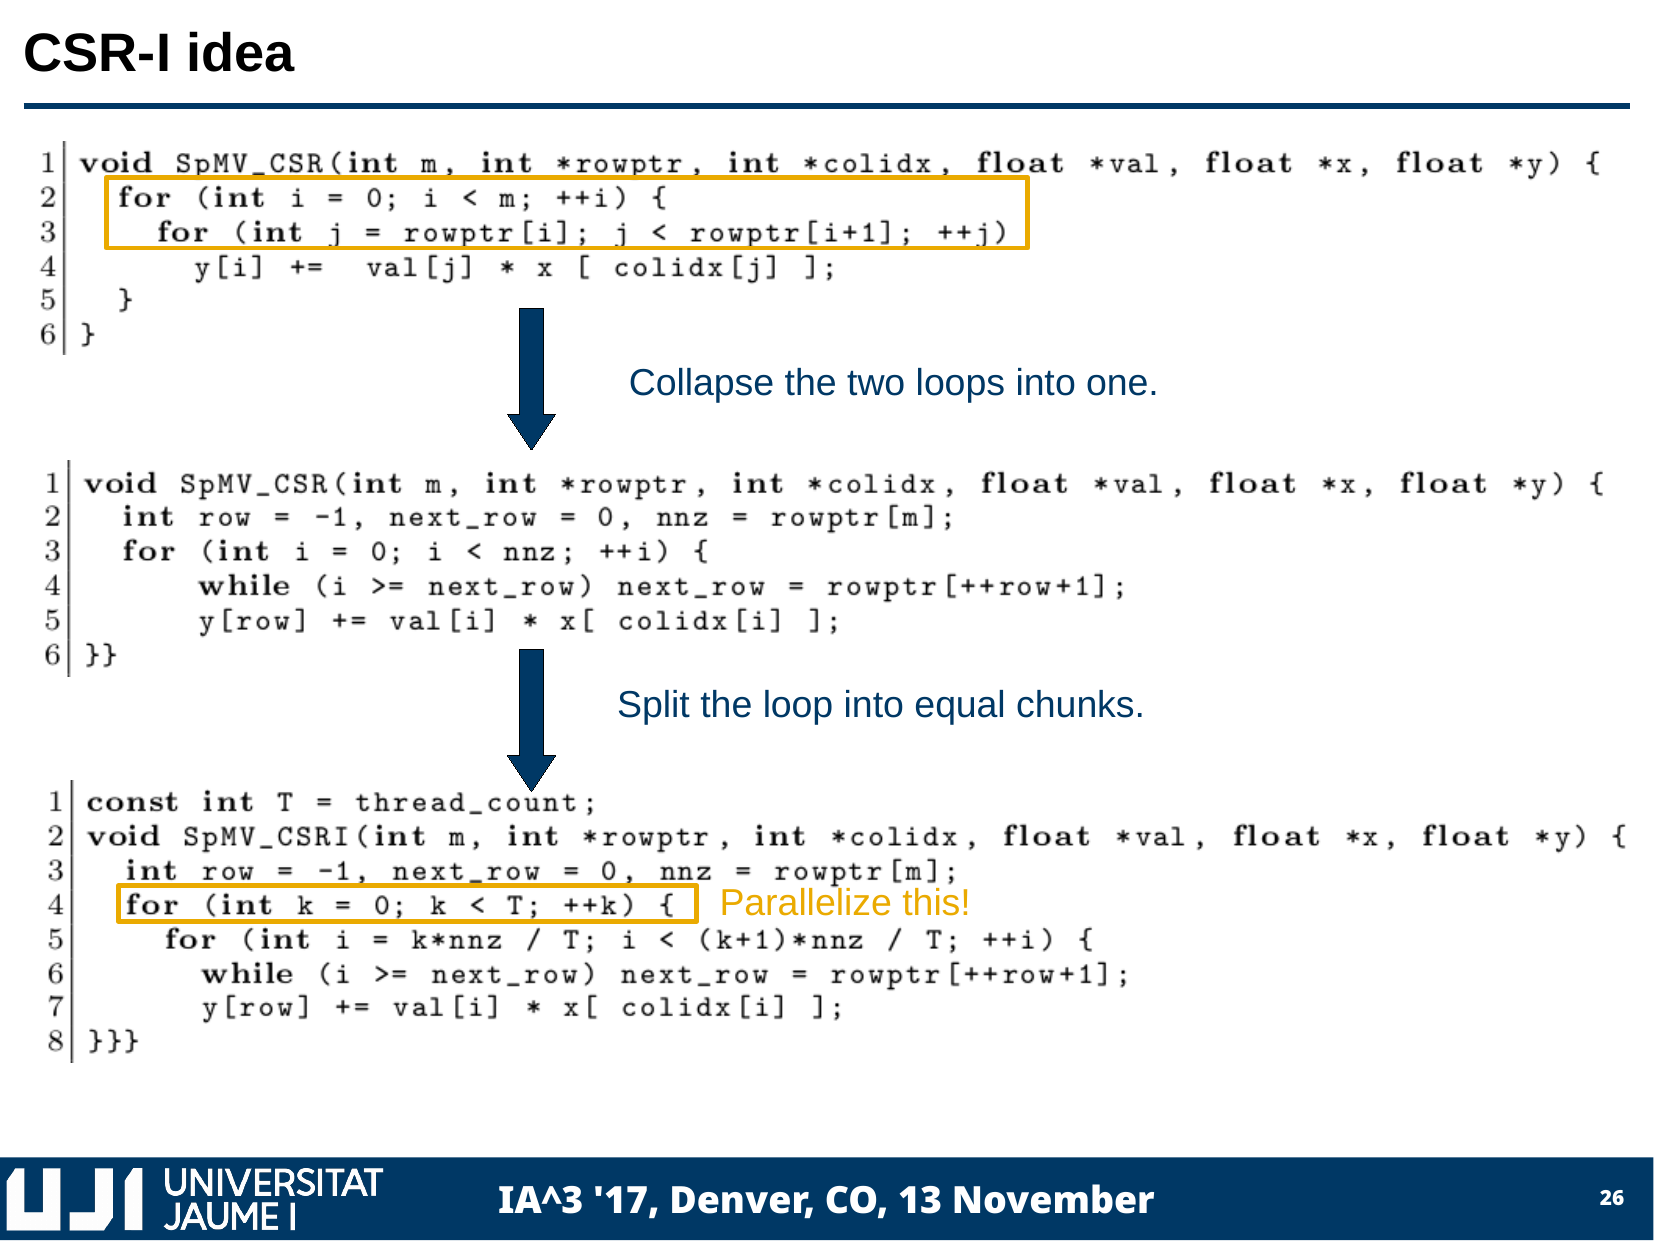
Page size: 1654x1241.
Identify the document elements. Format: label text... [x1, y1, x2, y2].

text_box Split the loop into equal chunks. [602, 675, 1161, 733]
text_box Collapse the two loops into one. [614, 354, 1175, 412]
text_box [507, 649, 556, 792]
title CSR-I idea [23, 0, 1630, 107]
picture [32, 141, 1607, 355]
picture [35, 460, 1617, 677]
text_box [507, 308, 556, 450]
picture [0, 1158, 390, 1241]
text_box Parallelize this! [704, 874, 987, 931]
picture [35, 780, 1630, 1063]
